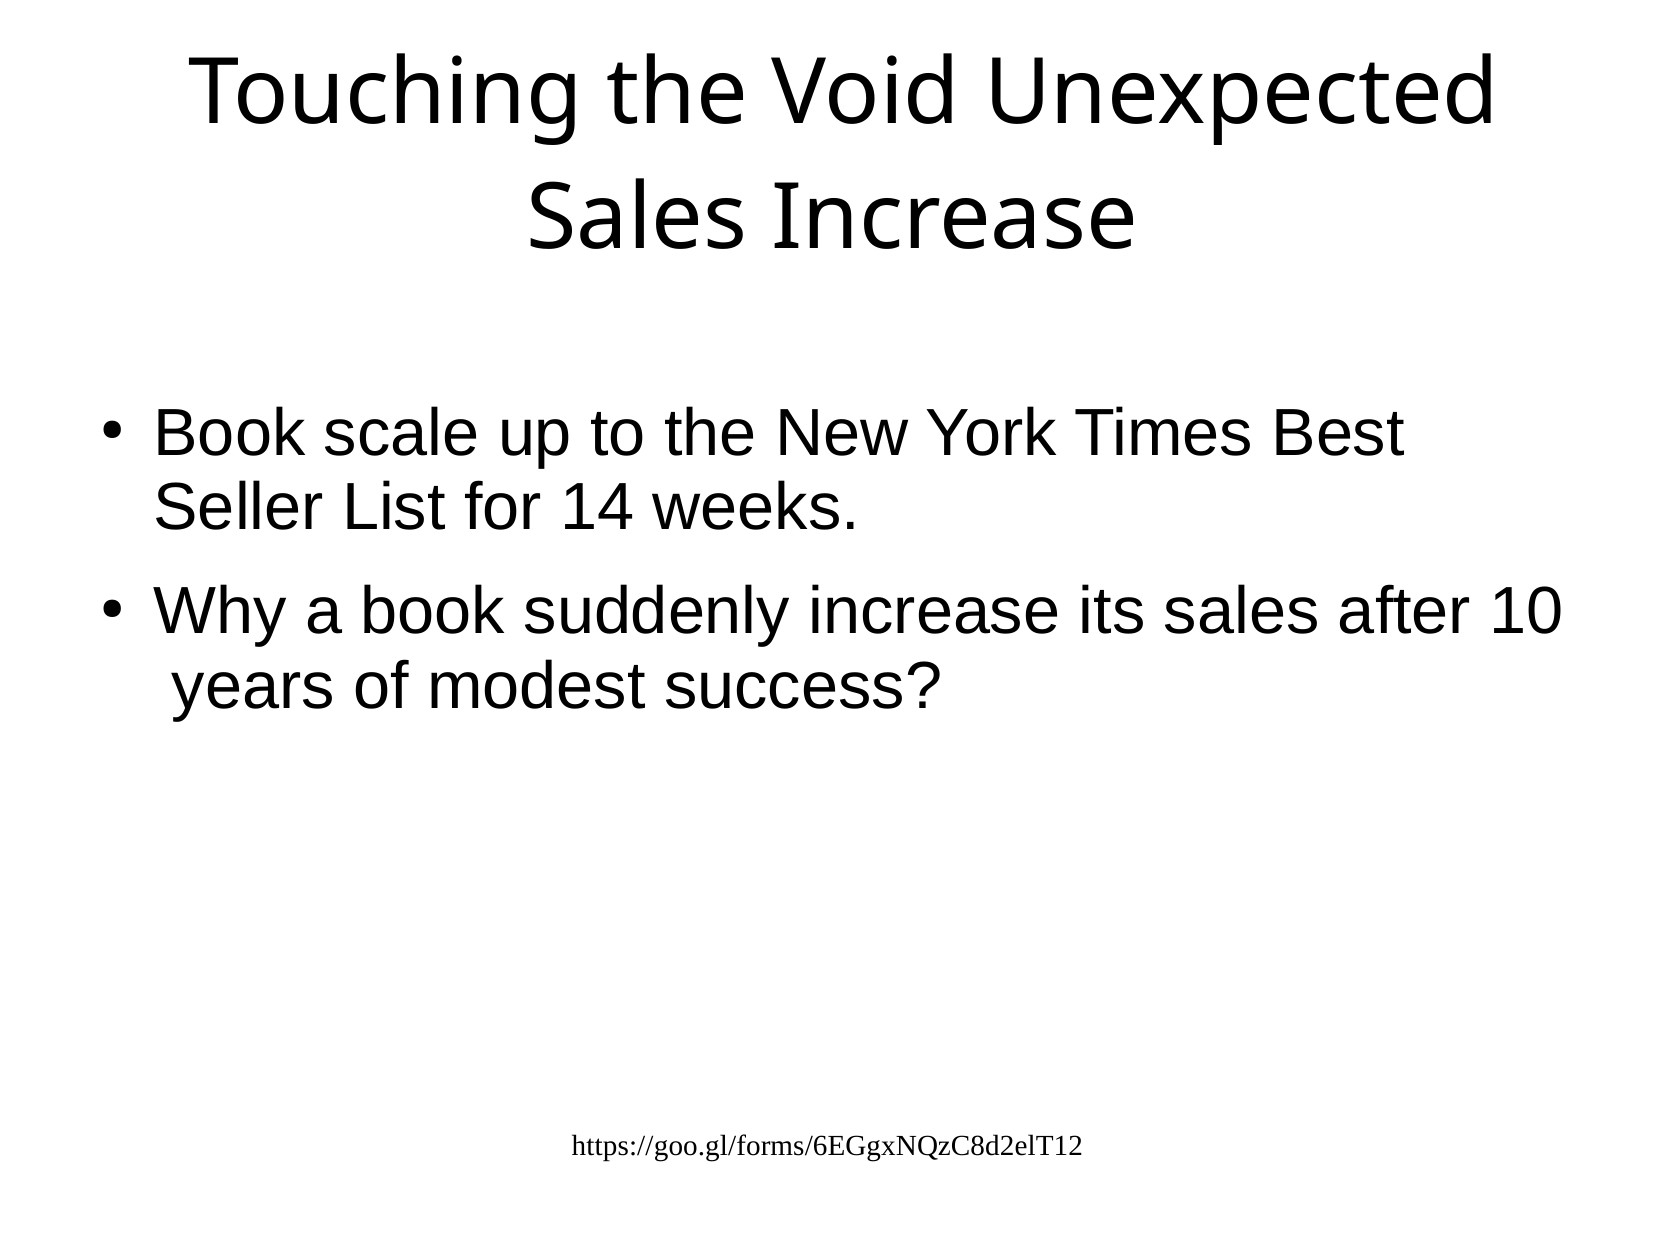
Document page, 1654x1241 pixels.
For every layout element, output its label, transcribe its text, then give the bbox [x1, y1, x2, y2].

title Touching the Void Unexpected Sales Increase [82, 47, 1571, 255]
list Book scale up to the New York Times Best Seller List for 14 weeks. Why a book suddenly increase its sales after 10 years of modest success? [82, 290, 1571, 1010]
